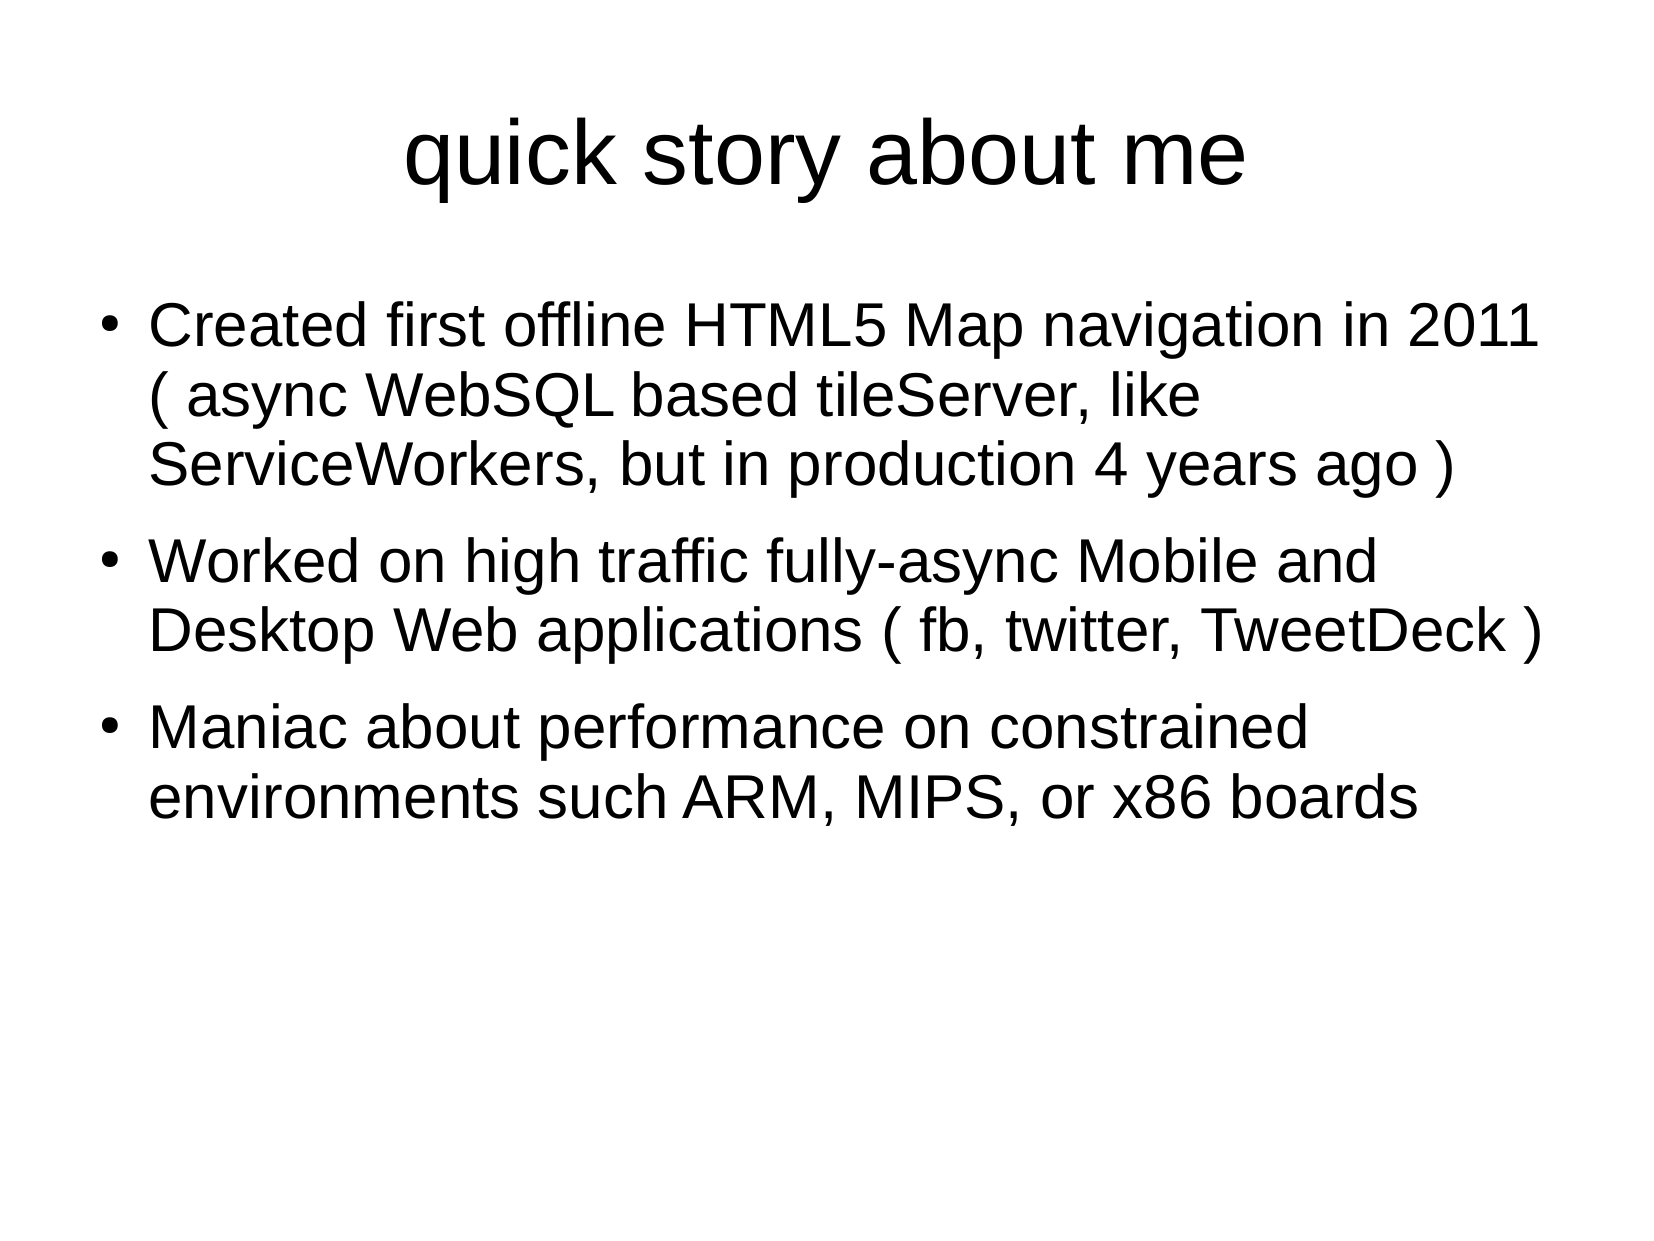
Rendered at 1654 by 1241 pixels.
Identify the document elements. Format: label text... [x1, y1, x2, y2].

title quick story about me [82, 49, 1571, 257]
list Created first offline HTML5 Map navigation in 2011 ( async WebSQL based tileServer, like ServiceWorkers, but in production 4 years ago ) Worked on high traffic fully-async Mobile and Desktop Web applications ( fb, twitter, TweetDeck ) Maniac about performance on constrained environments such ARM, MIPS, or x86 boards once defined as “the most annoying guy on es-discussion” … [82, 290, 1571, 1010]
